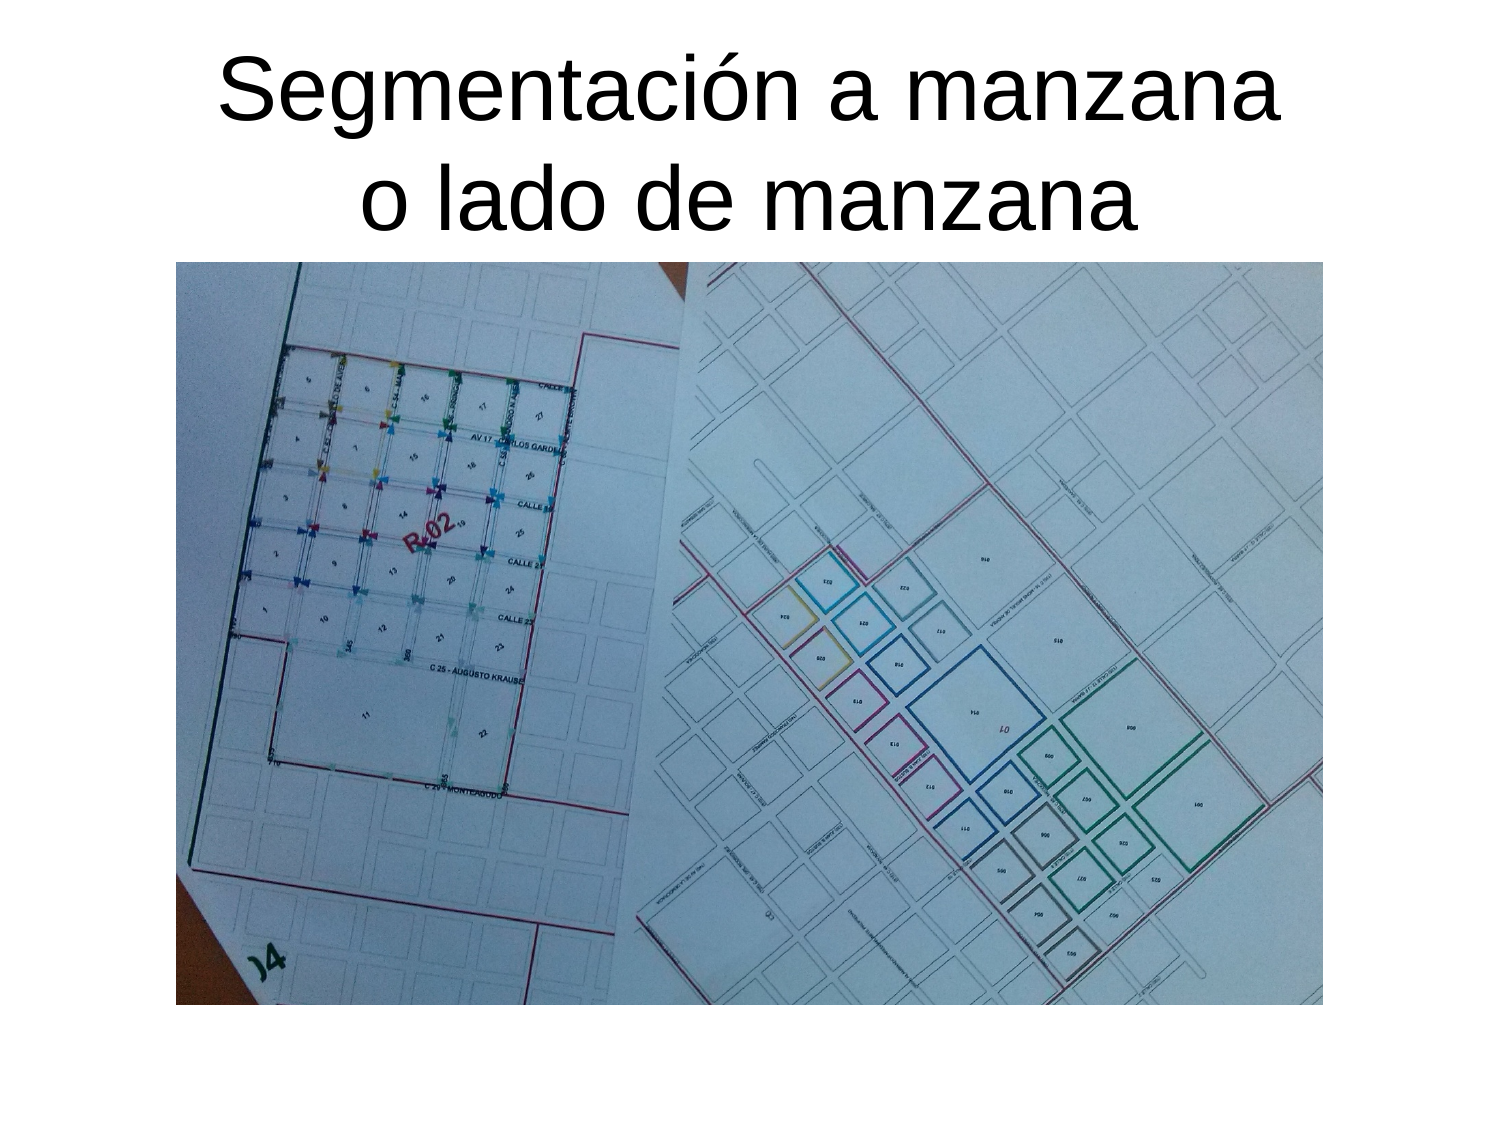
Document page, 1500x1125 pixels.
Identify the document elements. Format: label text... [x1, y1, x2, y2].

title Segmentación a manzana o lado de manzana [74, 20, 1425, 257]
picture [176, 262, 1323, 1005]
